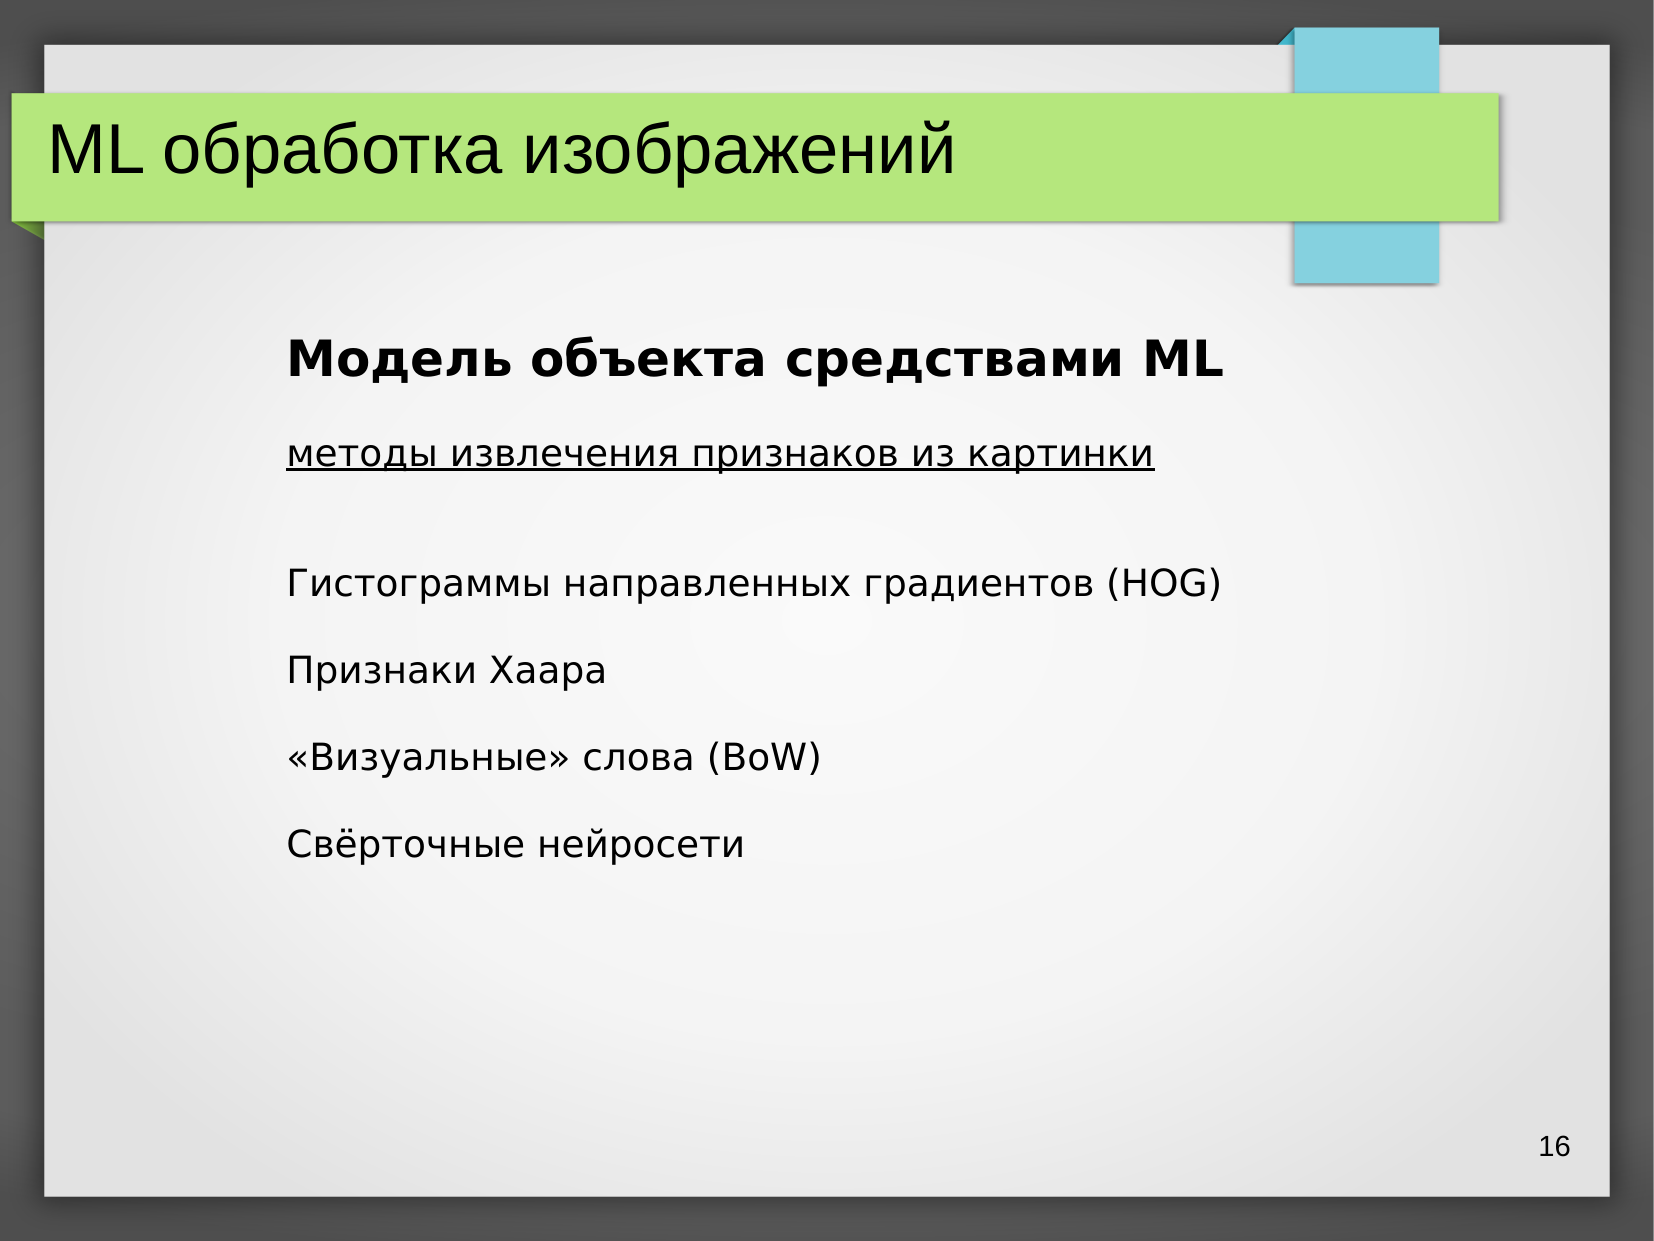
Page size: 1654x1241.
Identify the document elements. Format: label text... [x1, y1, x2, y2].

picture [0, 0, 1654, 1241]
text_box Модель объекта средствами ML методы извлечения признаков из картинки Гистограммы направленных градиентов (HOG) Признаки Хаара «Визуальные» слова (BoW) Свёрточные нейросети [271, 322, 1371, 1005]
title ML обработка изображений [47, 109, 1501, 189]
